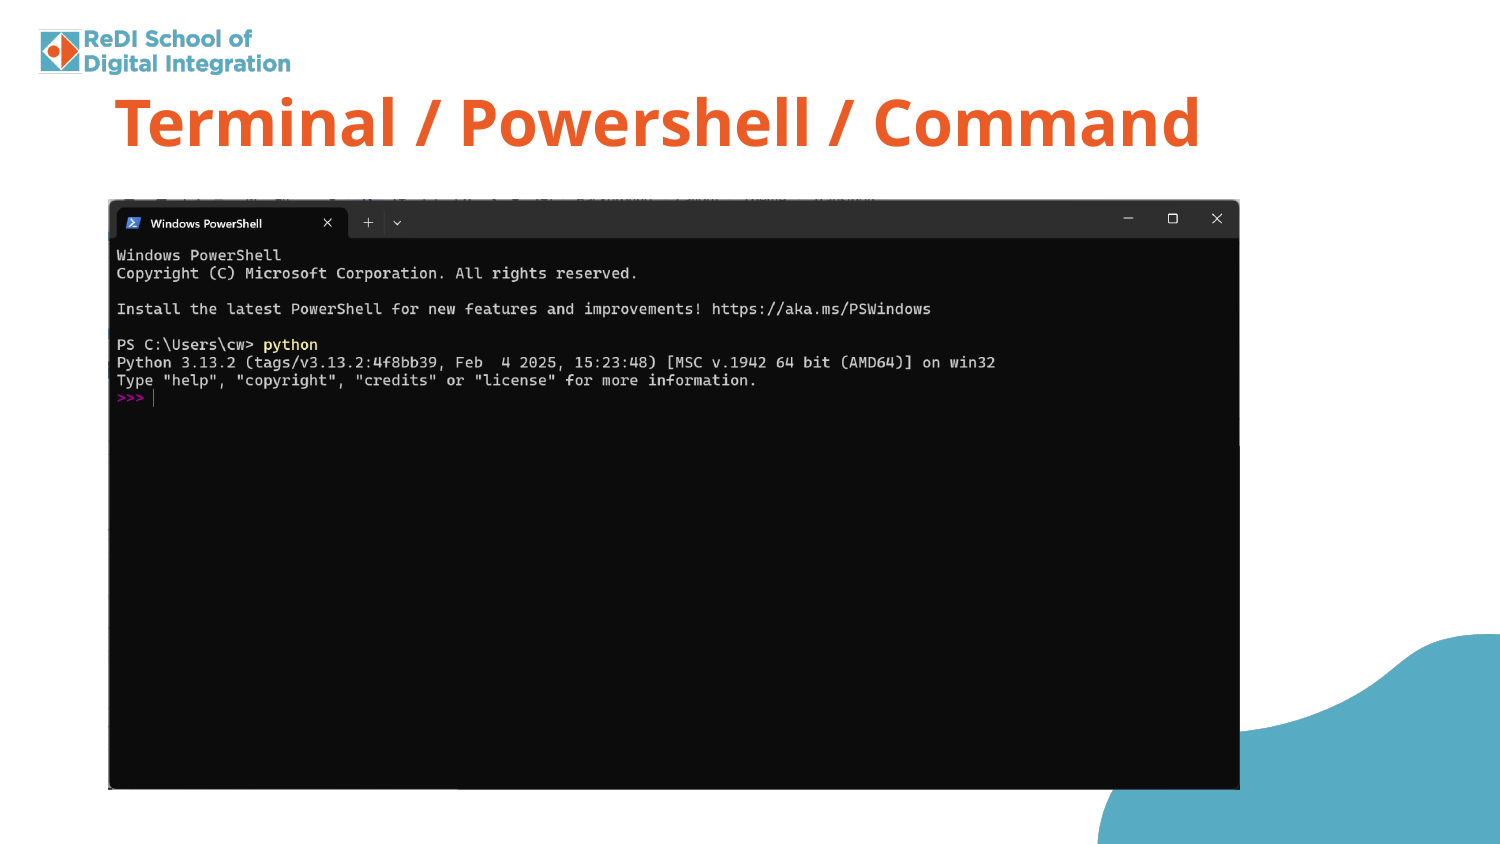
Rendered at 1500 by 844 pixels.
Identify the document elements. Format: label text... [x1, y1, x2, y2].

picture [108, 199, 1500, 844]
picture [38, 27, 291, 75]
text_box Terminal / Powershell / Command [108, 91, 1361, 215]
